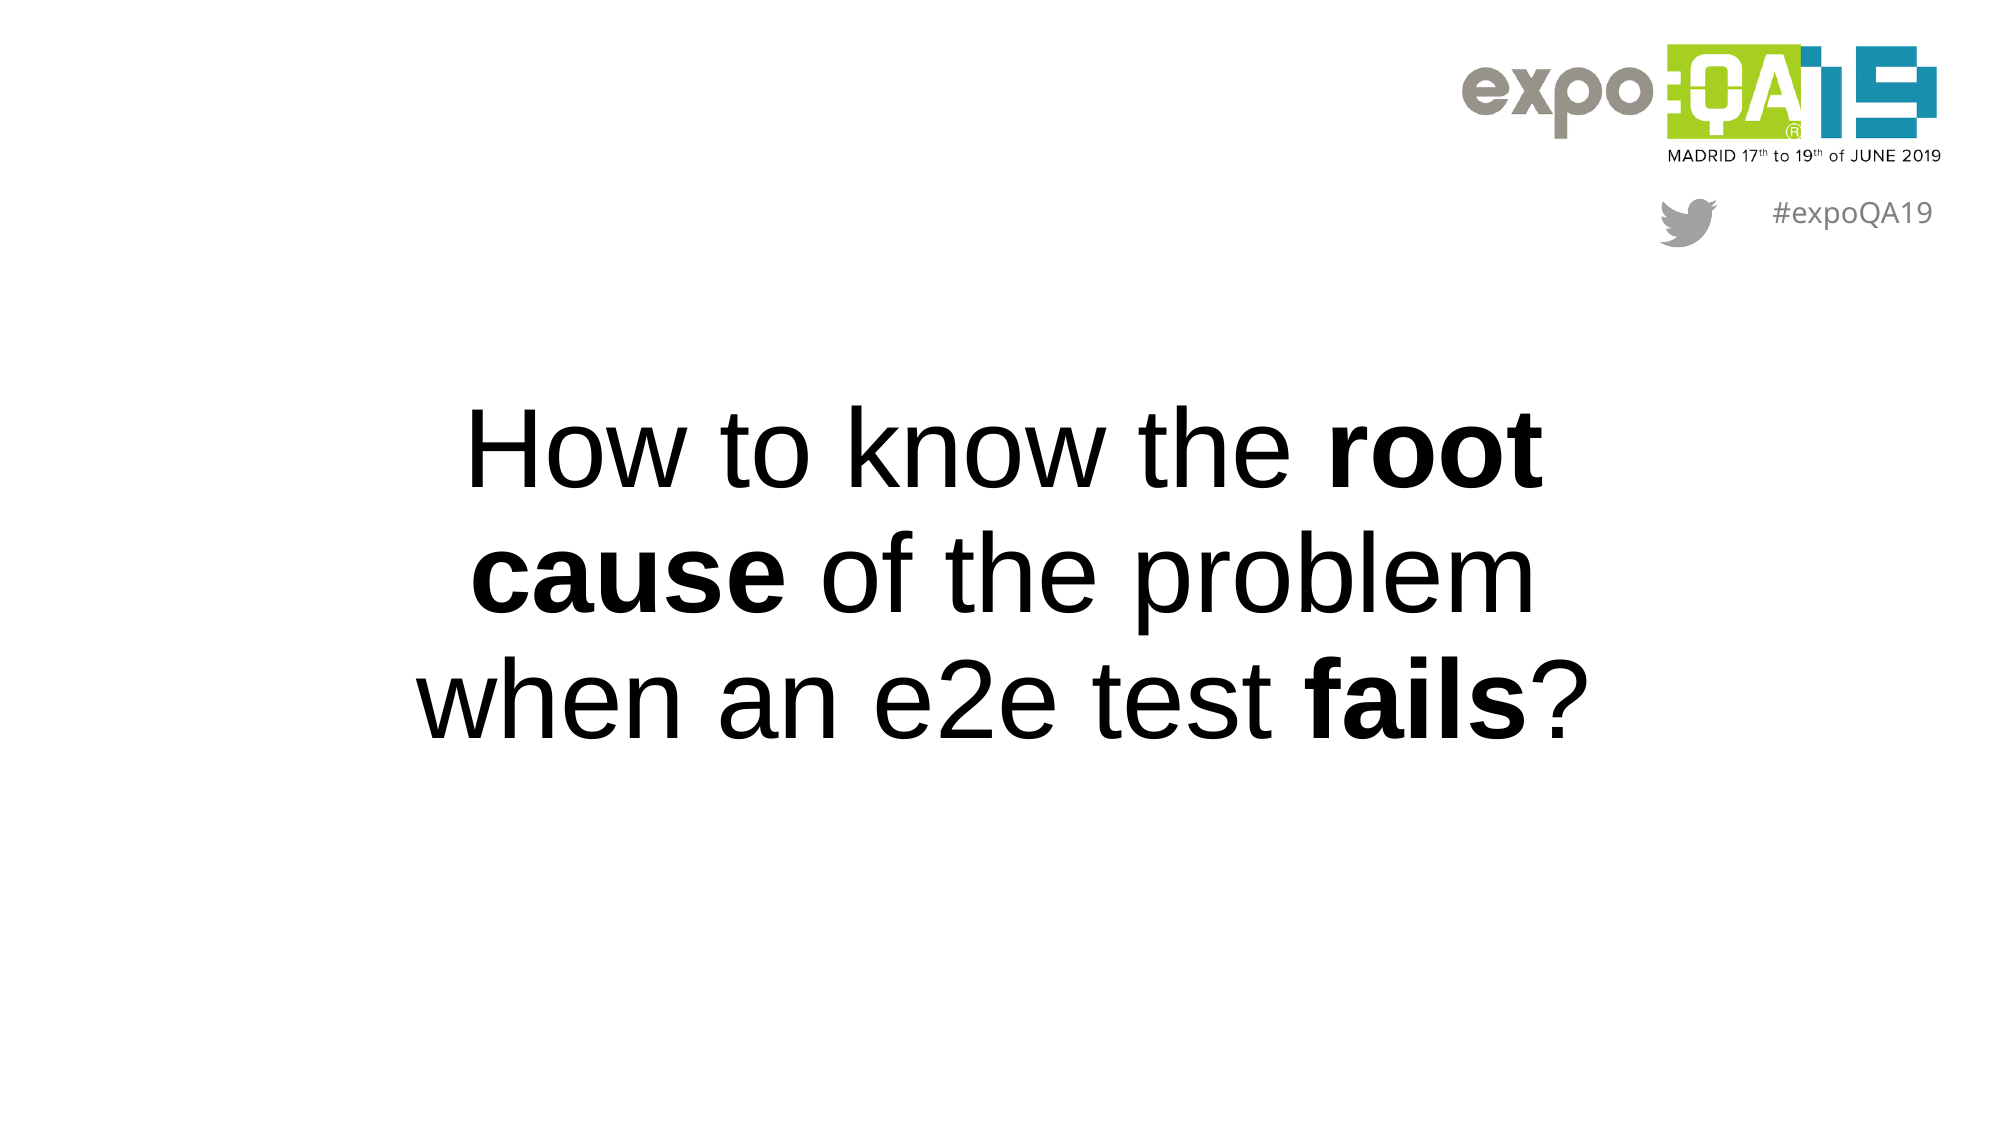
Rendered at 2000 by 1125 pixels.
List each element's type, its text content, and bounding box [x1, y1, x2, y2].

picture [1659, 193, 1718, 253]
text_box How to know the root cause of the problem when an e2e test fails? [401, 377, 1607, 780]
picture [1429, 37, 1948, 165]
